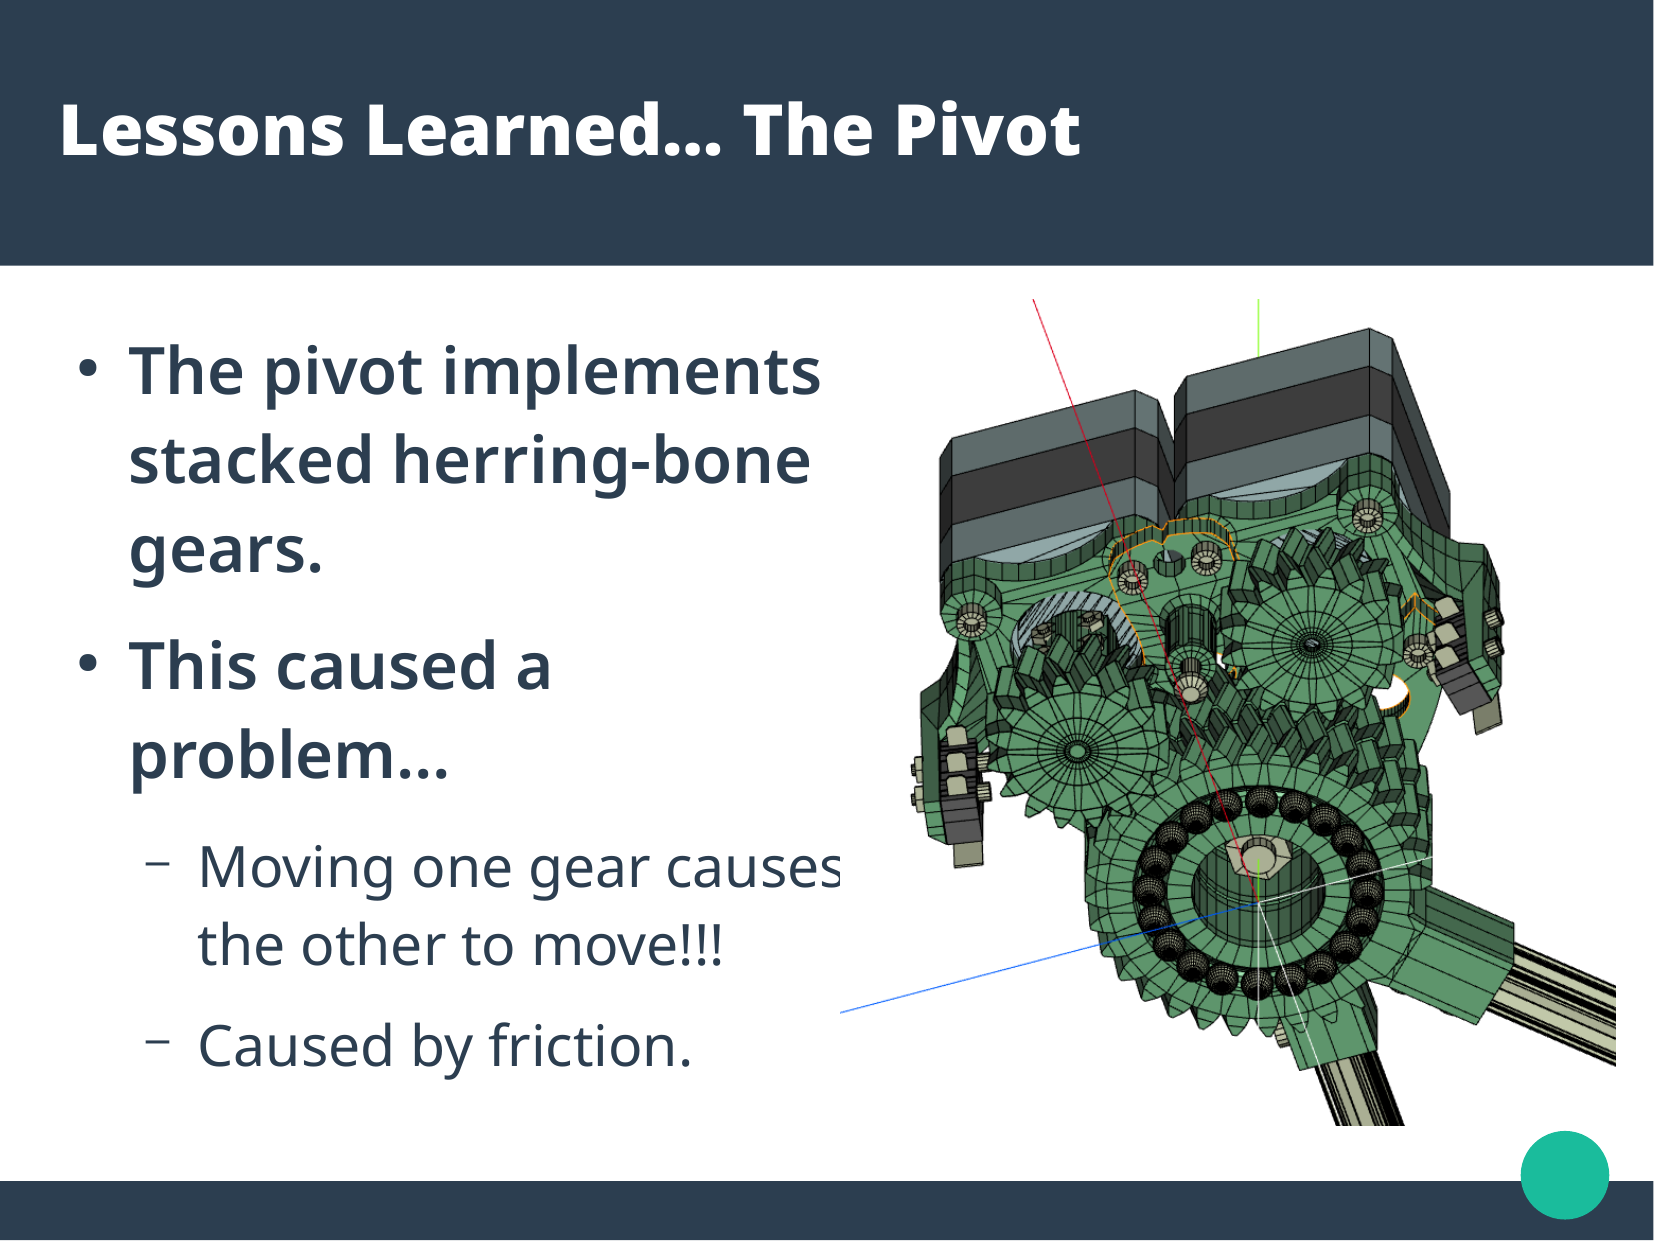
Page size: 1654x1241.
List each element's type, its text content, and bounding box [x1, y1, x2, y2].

title Lessons Learned… The Pivot [59, 49, 1595, 207]
list The pivot implements stacked herring-bone gears. This caused a problem… Moving one gear causes the other to move!!! Caused by friction. [59, 324, 856, 1152]
picture [840, 299, 1616, 1127]
